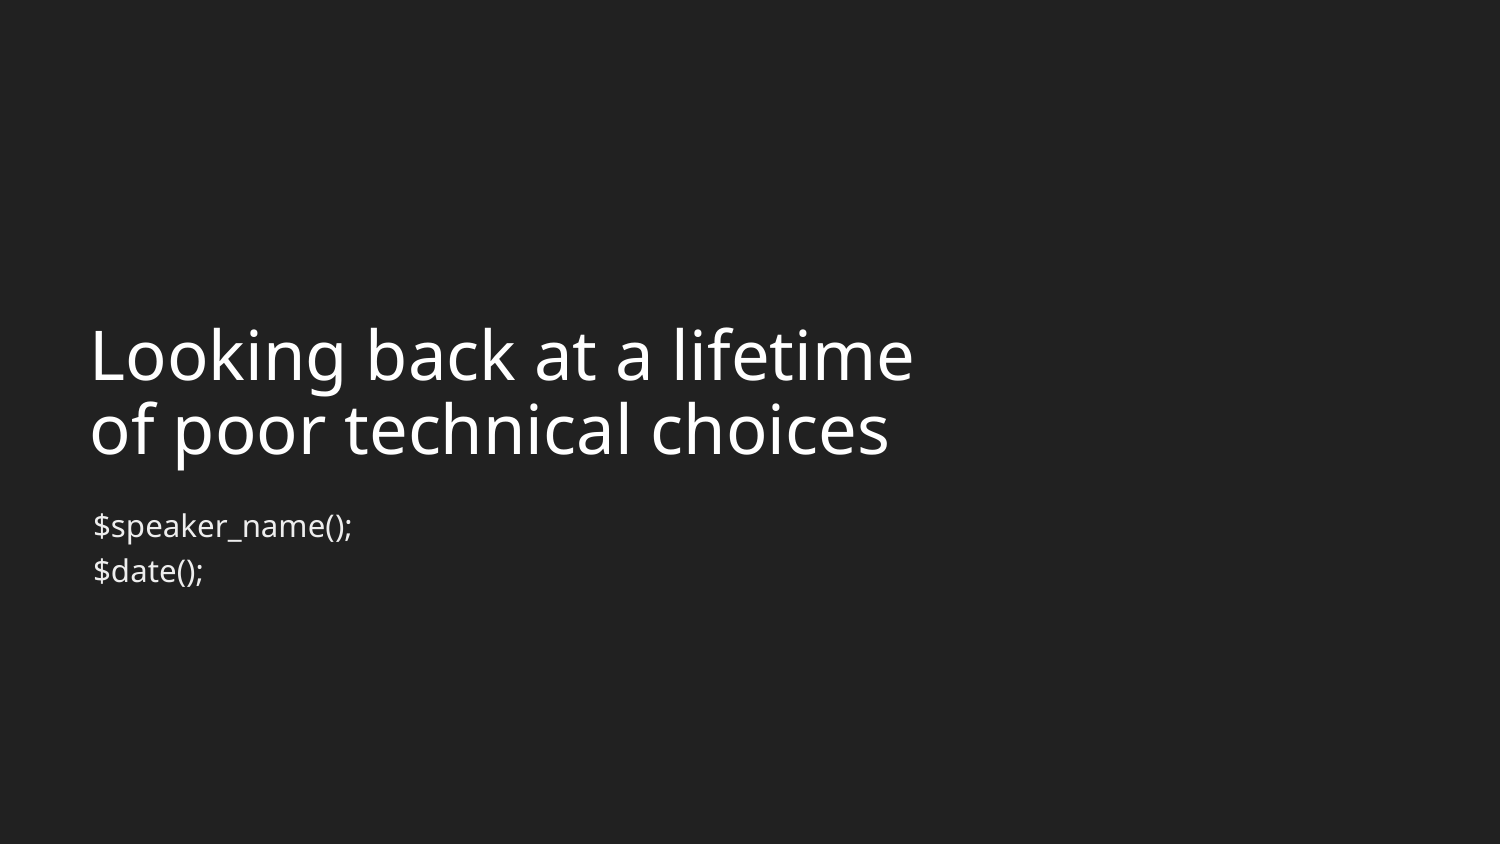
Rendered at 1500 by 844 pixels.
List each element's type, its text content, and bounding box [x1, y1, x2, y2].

list $speaker_name(); $date(); [93, 499, 750, 596]
title Looking back at a lifetime of poor technical choices [89, 321, 1227, 472]
